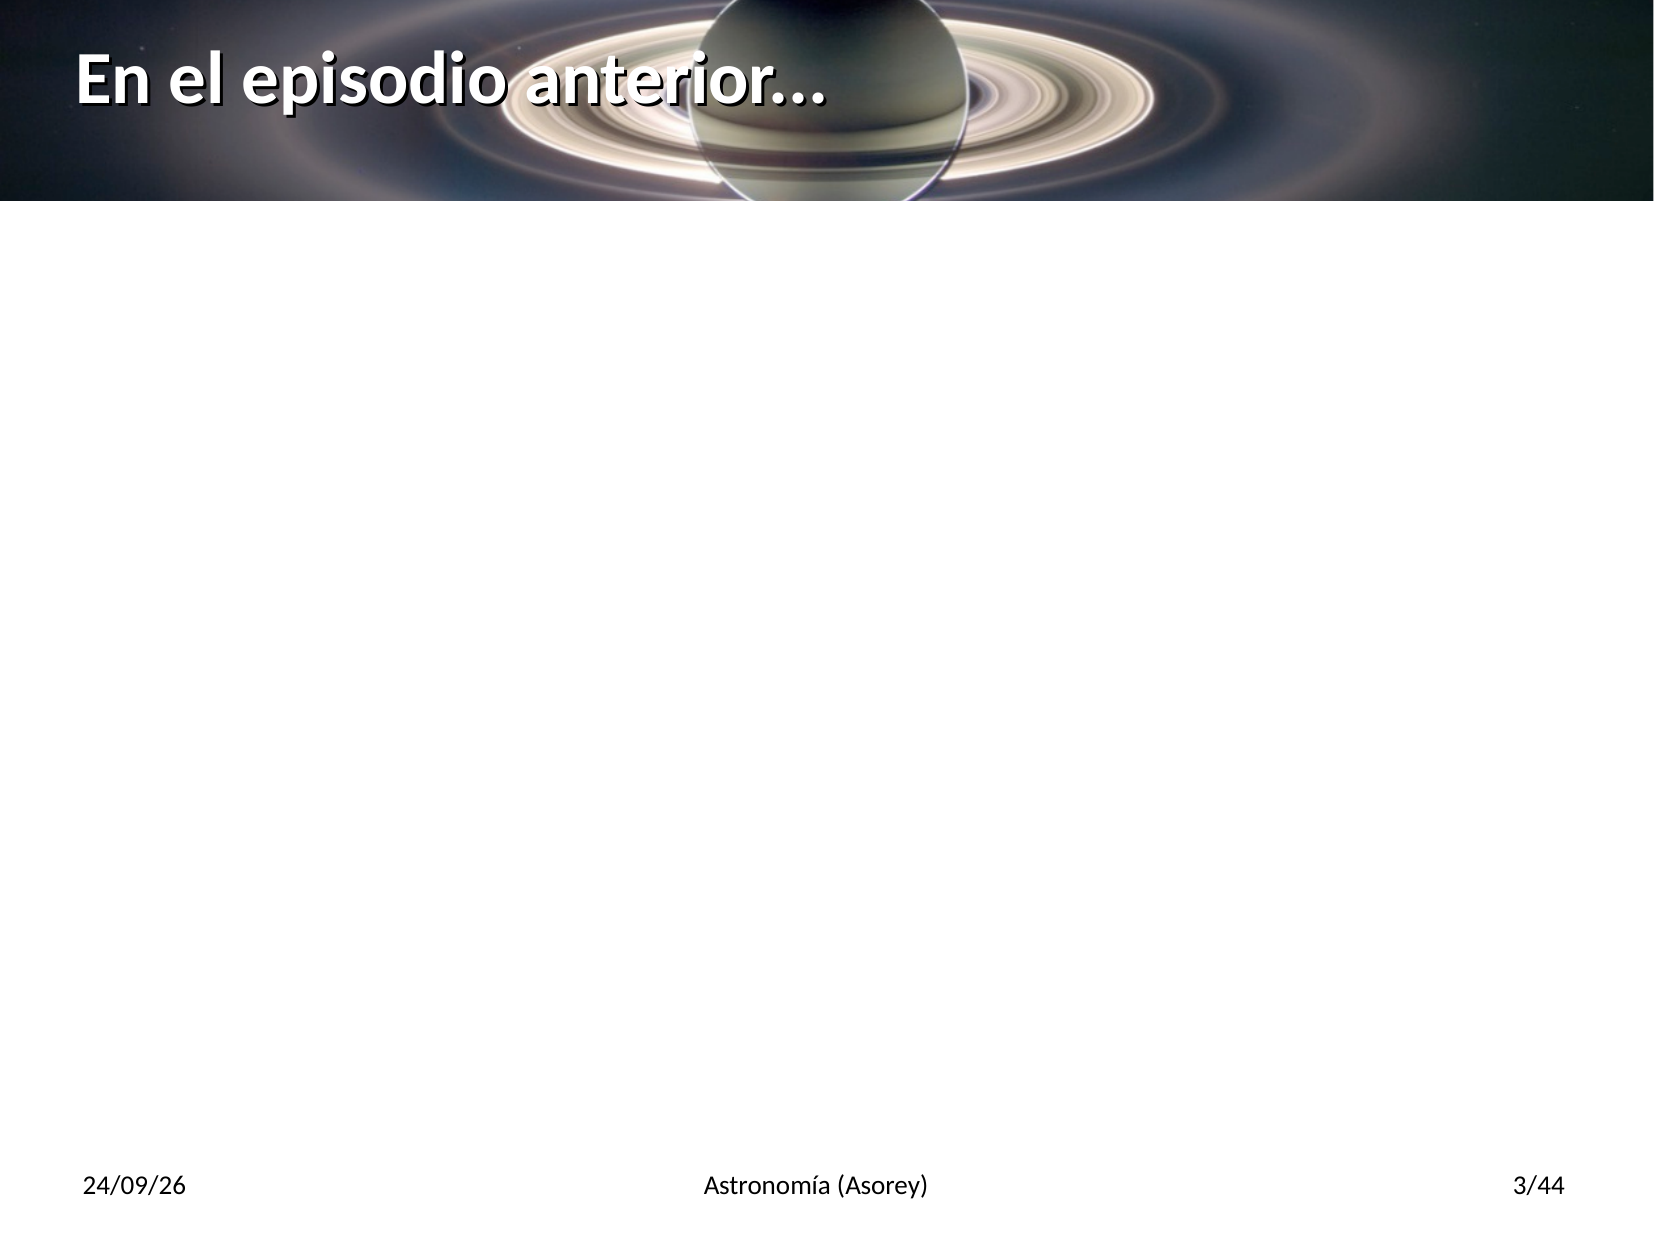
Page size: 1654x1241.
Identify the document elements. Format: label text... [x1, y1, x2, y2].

title En el episodio anterior... [75, 19, 1564, 151]
picture [0, 0, 1654, 201]
